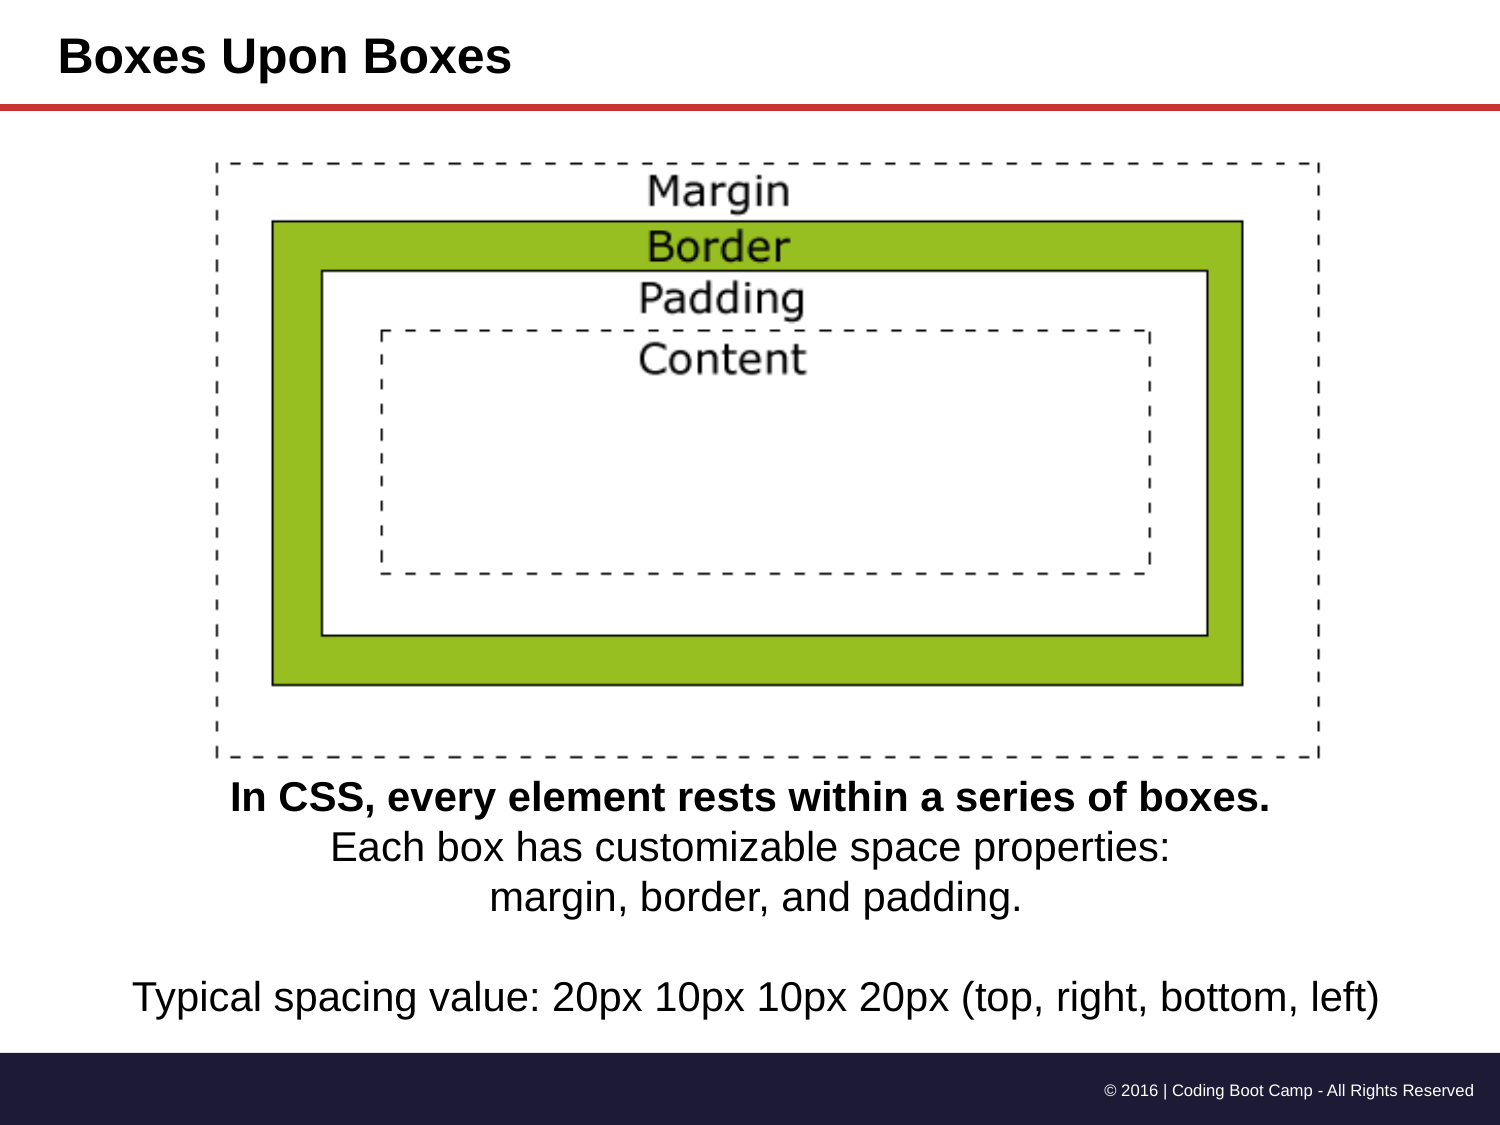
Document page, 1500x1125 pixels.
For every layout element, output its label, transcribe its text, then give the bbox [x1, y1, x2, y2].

text_box Boxes Upon Boxes [50, 16, 913, 91]
picture [200, 124, 1349, 762]
text_box In CSS, every element rests within a series of boxes. Each box has customizable space properties: margin, border, and padding. Typical spacing value: 20px 10px 10px 20px (top, right, bottom, left) [12, 762, 1500, 1028]
